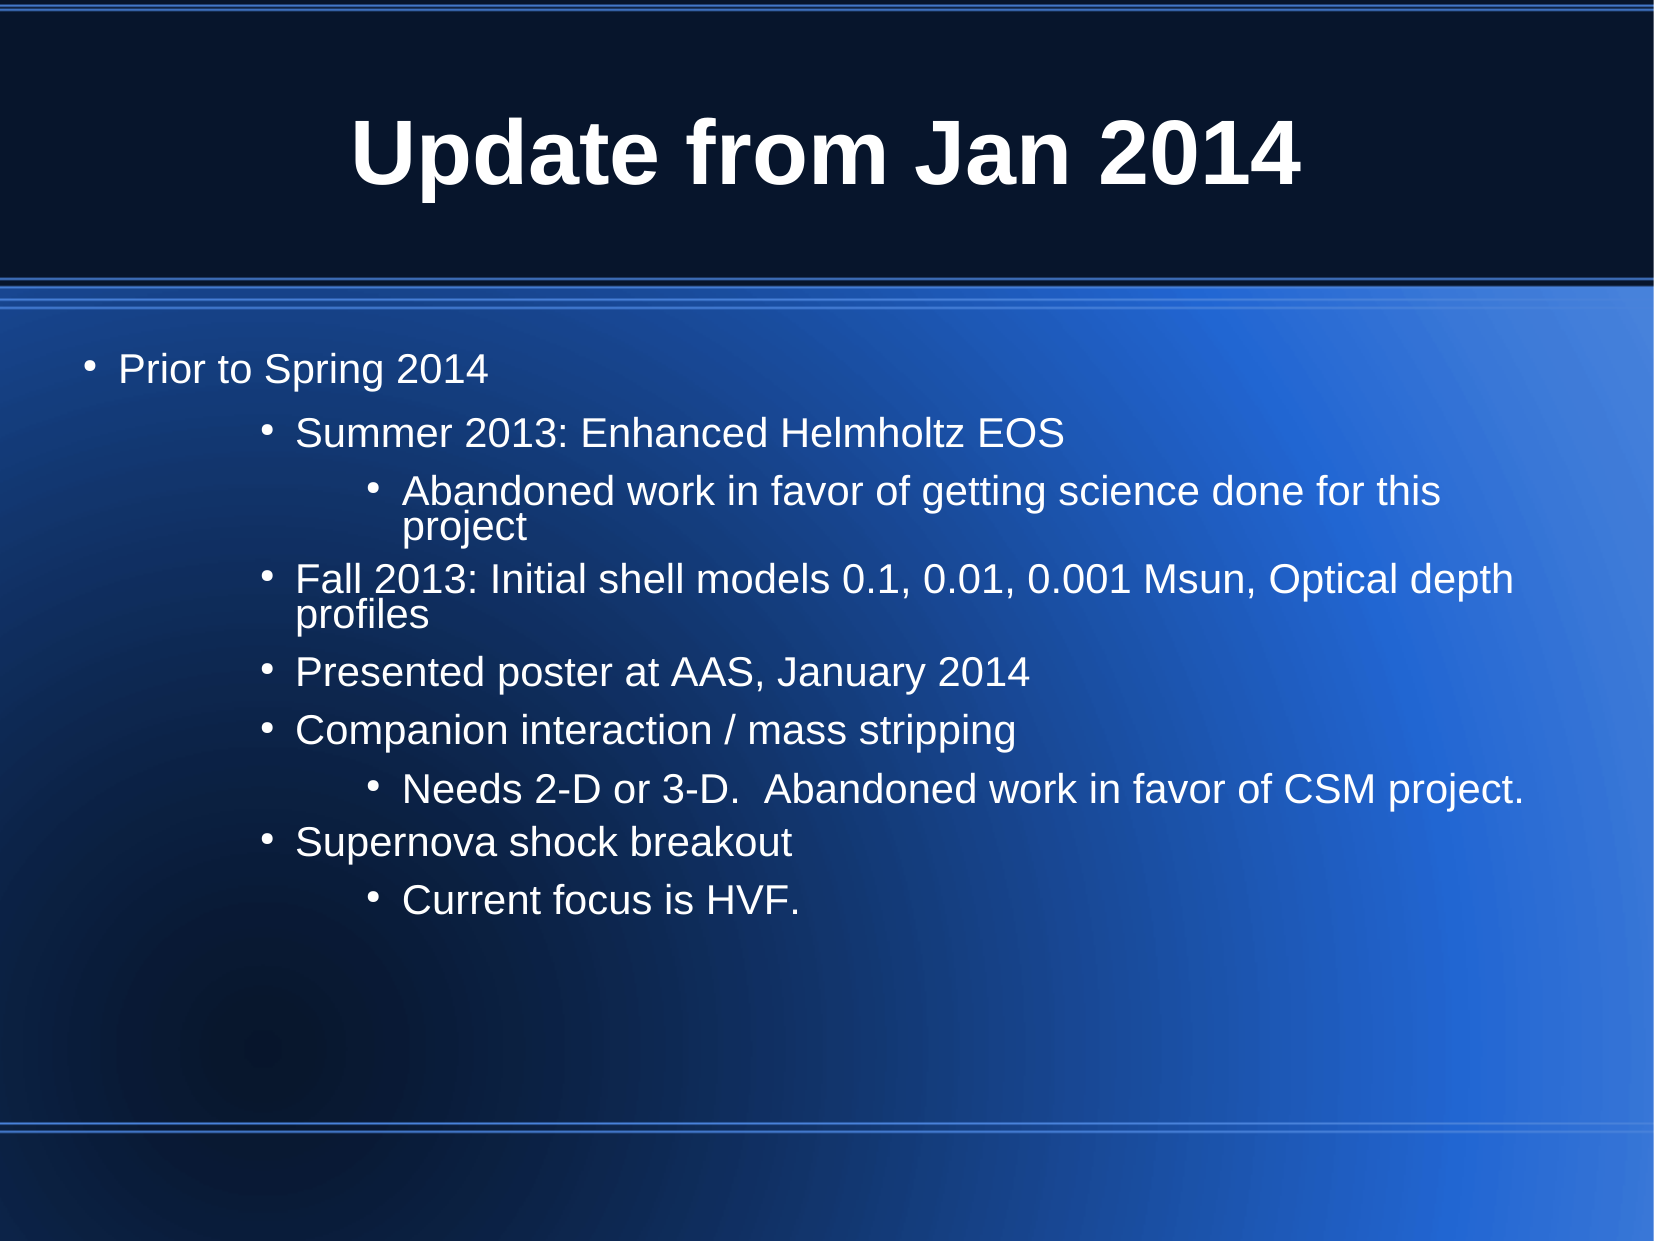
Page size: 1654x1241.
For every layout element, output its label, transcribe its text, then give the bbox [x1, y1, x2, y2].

list Prior to Spring 2014 Summer 2013: Enhanced Helmholtz EOS Abandoned work in favor of getting science done for this project Fall 2013: Initial shell models 0.1, 0.01, 0.001 Msun, Optical depth profiles Presented poster at AAS, January 2014 Companion interaction / mass stripping Needs 2-D or 3-D. Abandoned work in favor of CSM project. Supernova shock breakout Current focus is HVF. [82, 355, 1571, 1174]
picture [0, 0, 1654, 1241]
title Update from Jan 2014 [82, 49, 1571, 257]
